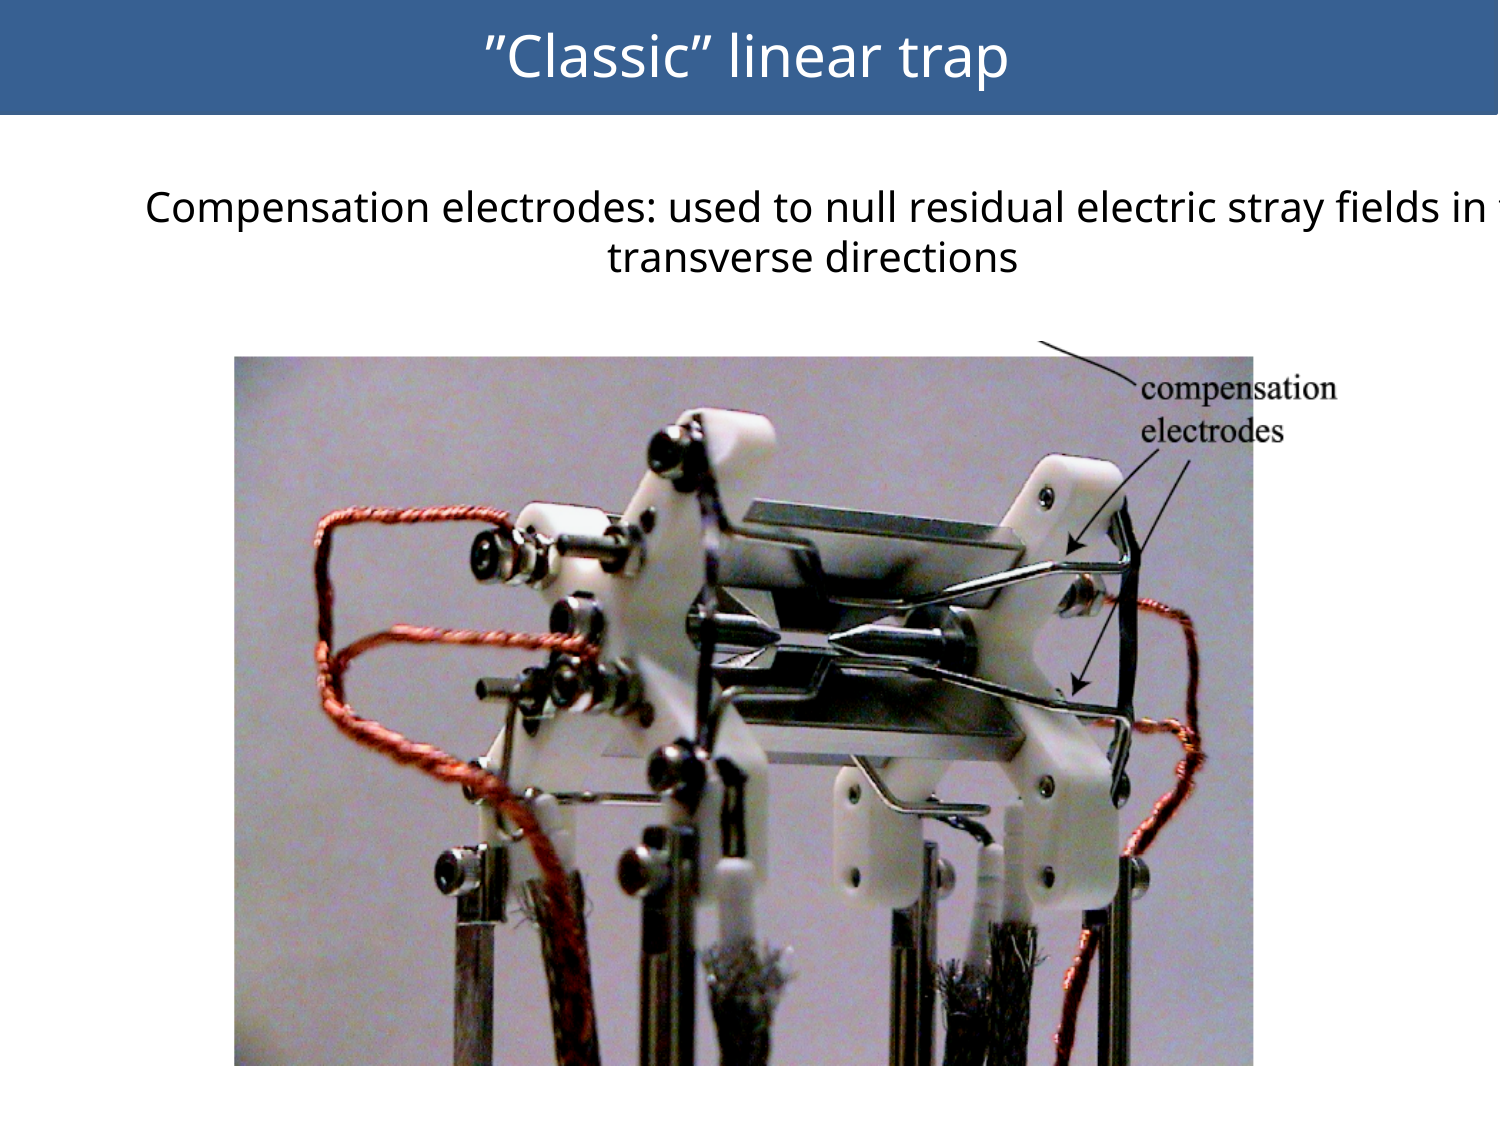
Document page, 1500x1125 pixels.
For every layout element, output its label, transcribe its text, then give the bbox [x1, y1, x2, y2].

title ”Classic” linear trap [0, 0, 1497, 122]
picture [233, 341, 1342, 1066]
text_box Compensation electrodes: used to null residual electric stray fields in the transverse directions [130, 172, 1500, 289]
